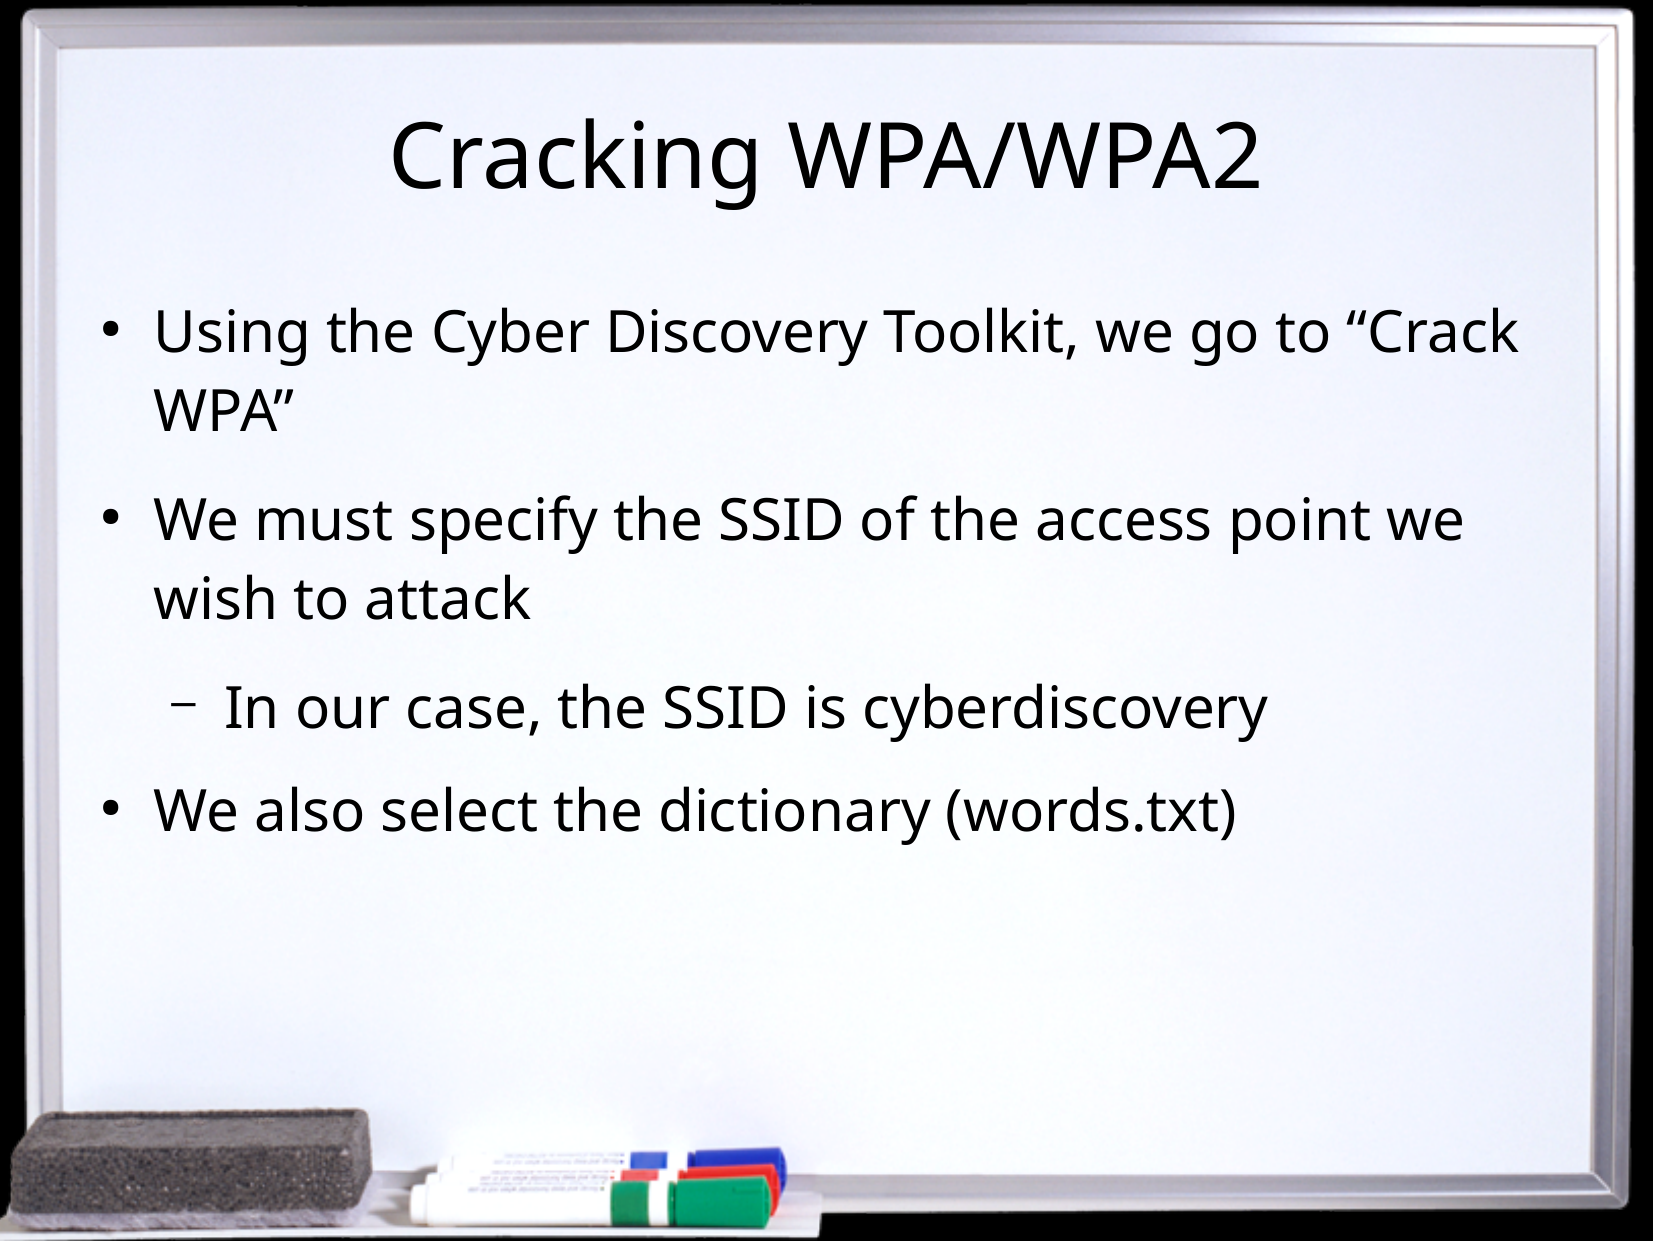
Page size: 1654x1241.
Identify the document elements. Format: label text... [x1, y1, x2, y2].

picture [0, 0, 1654, 1241]
list Using the Cyber Discovery Toolkit, we go to “Crack WPA” We must specify the SSID of the access point we wish to attack In our case, the SSID is cyberdiscovery We also select the dictionary (words.txt) [82, 290, 1571, 1109]
title Cracking WPA/WPA2 [82, 49, 1571, 257]
